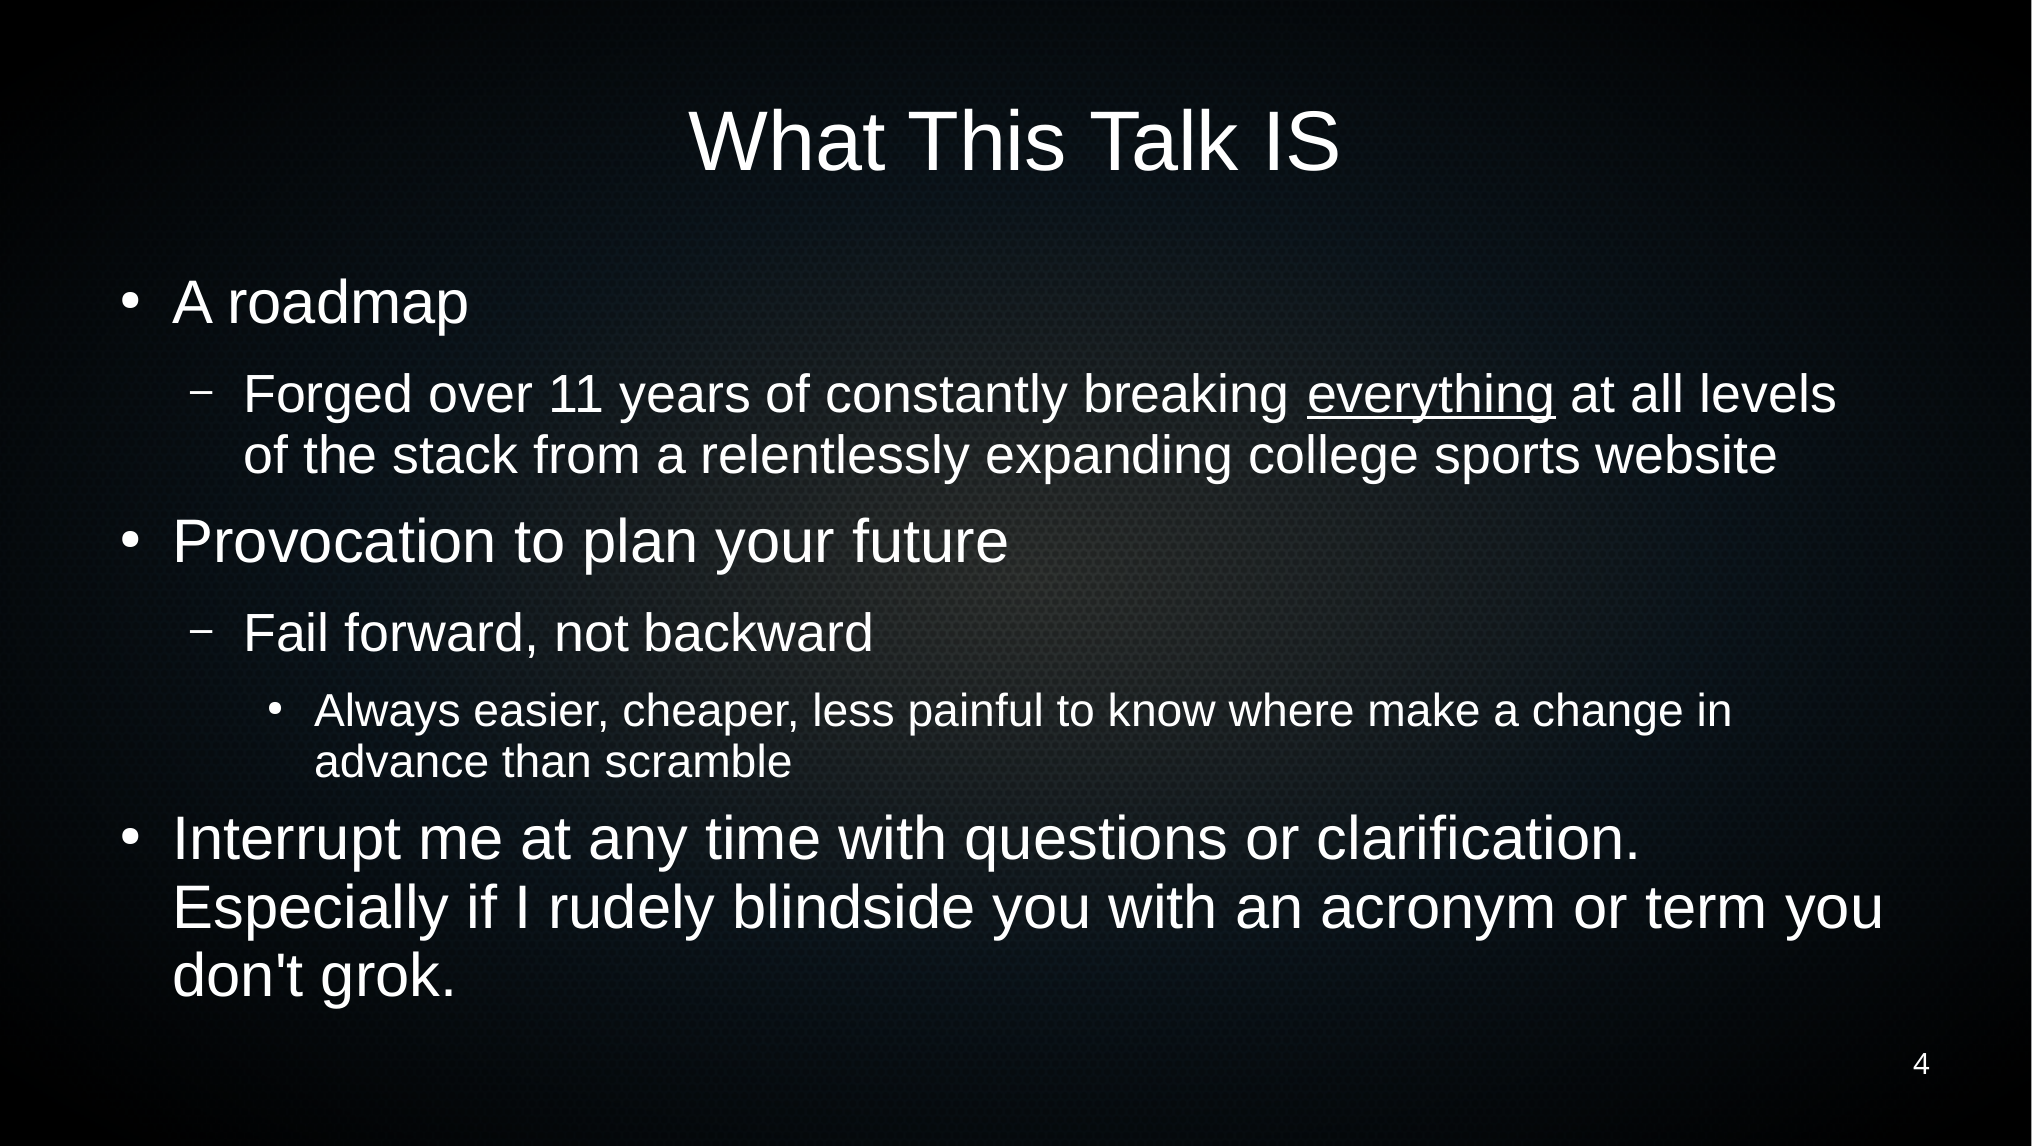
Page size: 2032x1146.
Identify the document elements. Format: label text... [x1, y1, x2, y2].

list A roadmap Forged over 11 years of constantly breaking everything at all levels of the stack from a relentlessly expanding college sports website Provocation to plan your future Fail forward, not backward Always easier, cheaper, less painful to know where make a change in advance than scramble Interrupt me at any time with questions or clarification. Especially if I rudely blindside you with an acronym or term you don't grok. [101, 268, 1890, 1025]
title What This Talk IS [101, 45, 1930, 237]
picture [0, 0, 2032, 1146]
